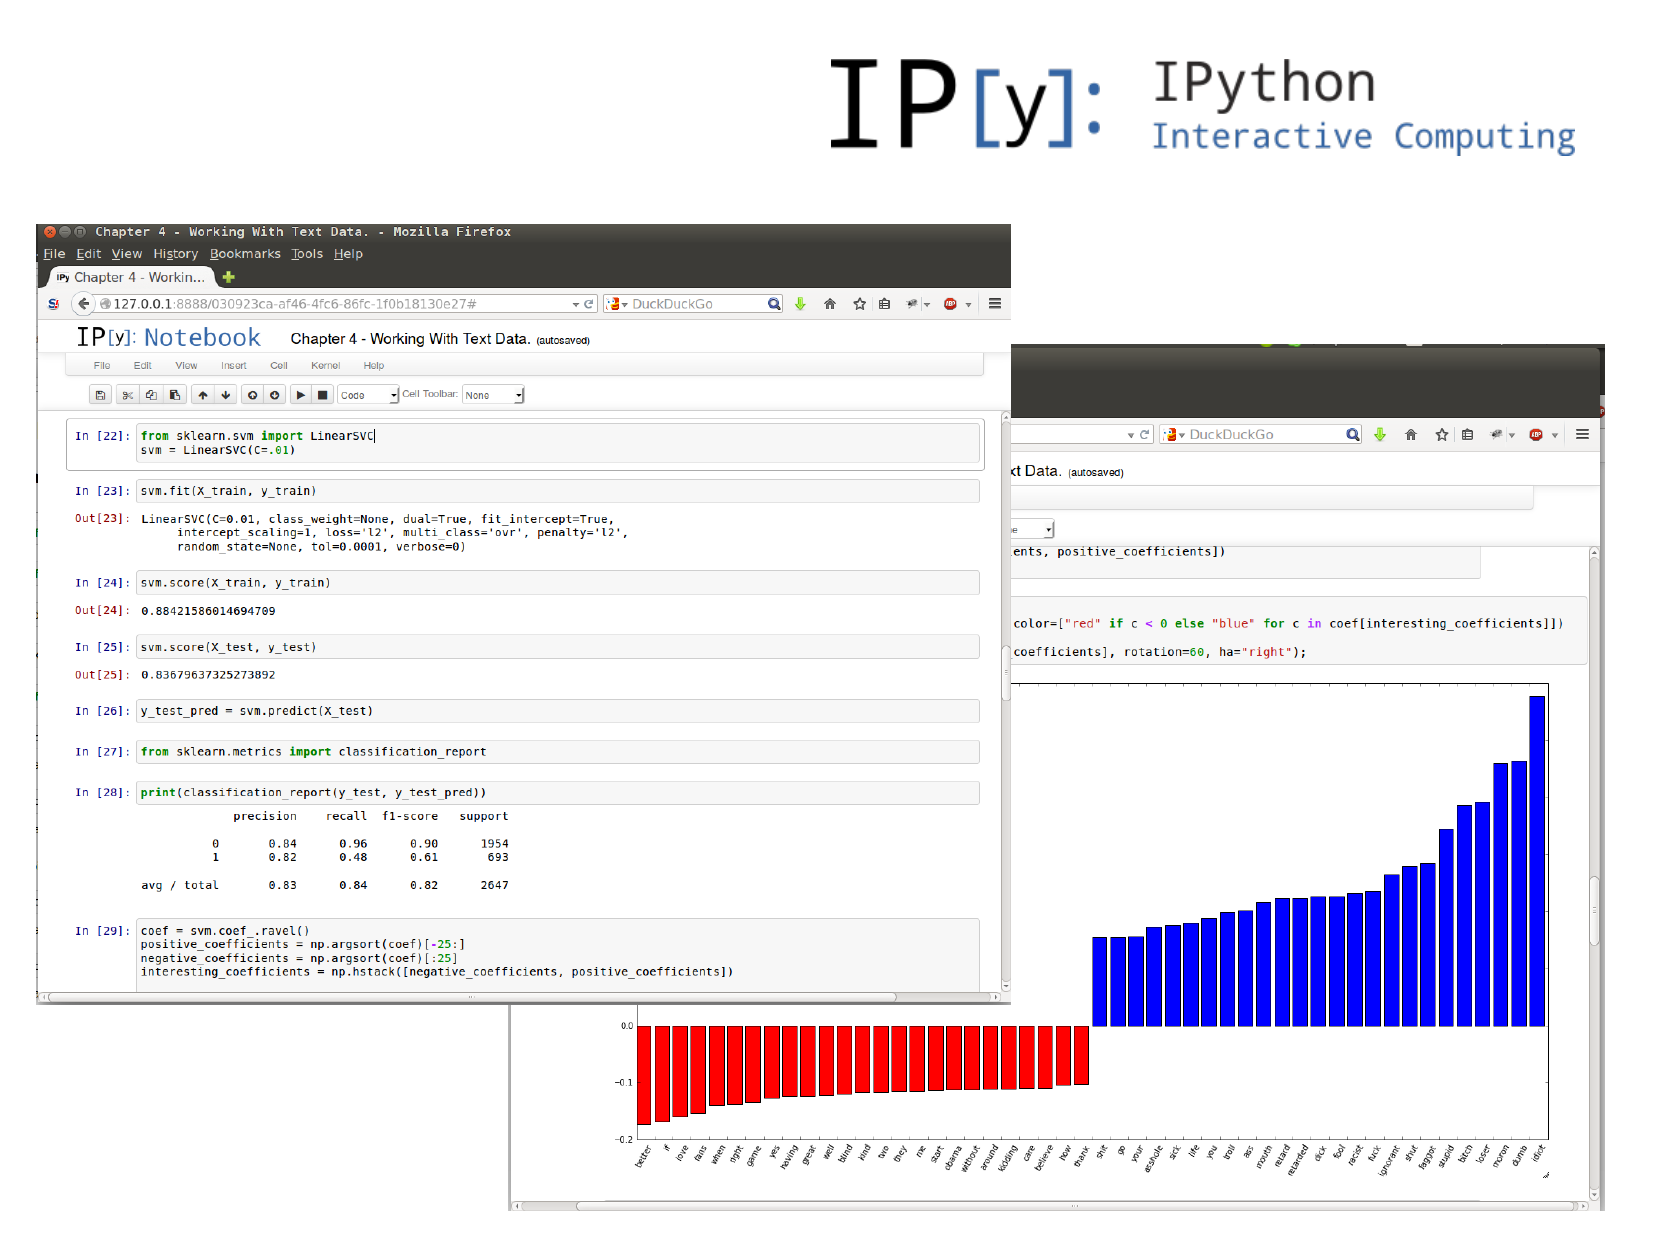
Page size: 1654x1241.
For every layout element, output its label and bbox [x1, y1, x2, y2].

picture [36, 224, 1606, 1211]
picture [831, 59, 1575, 156]
